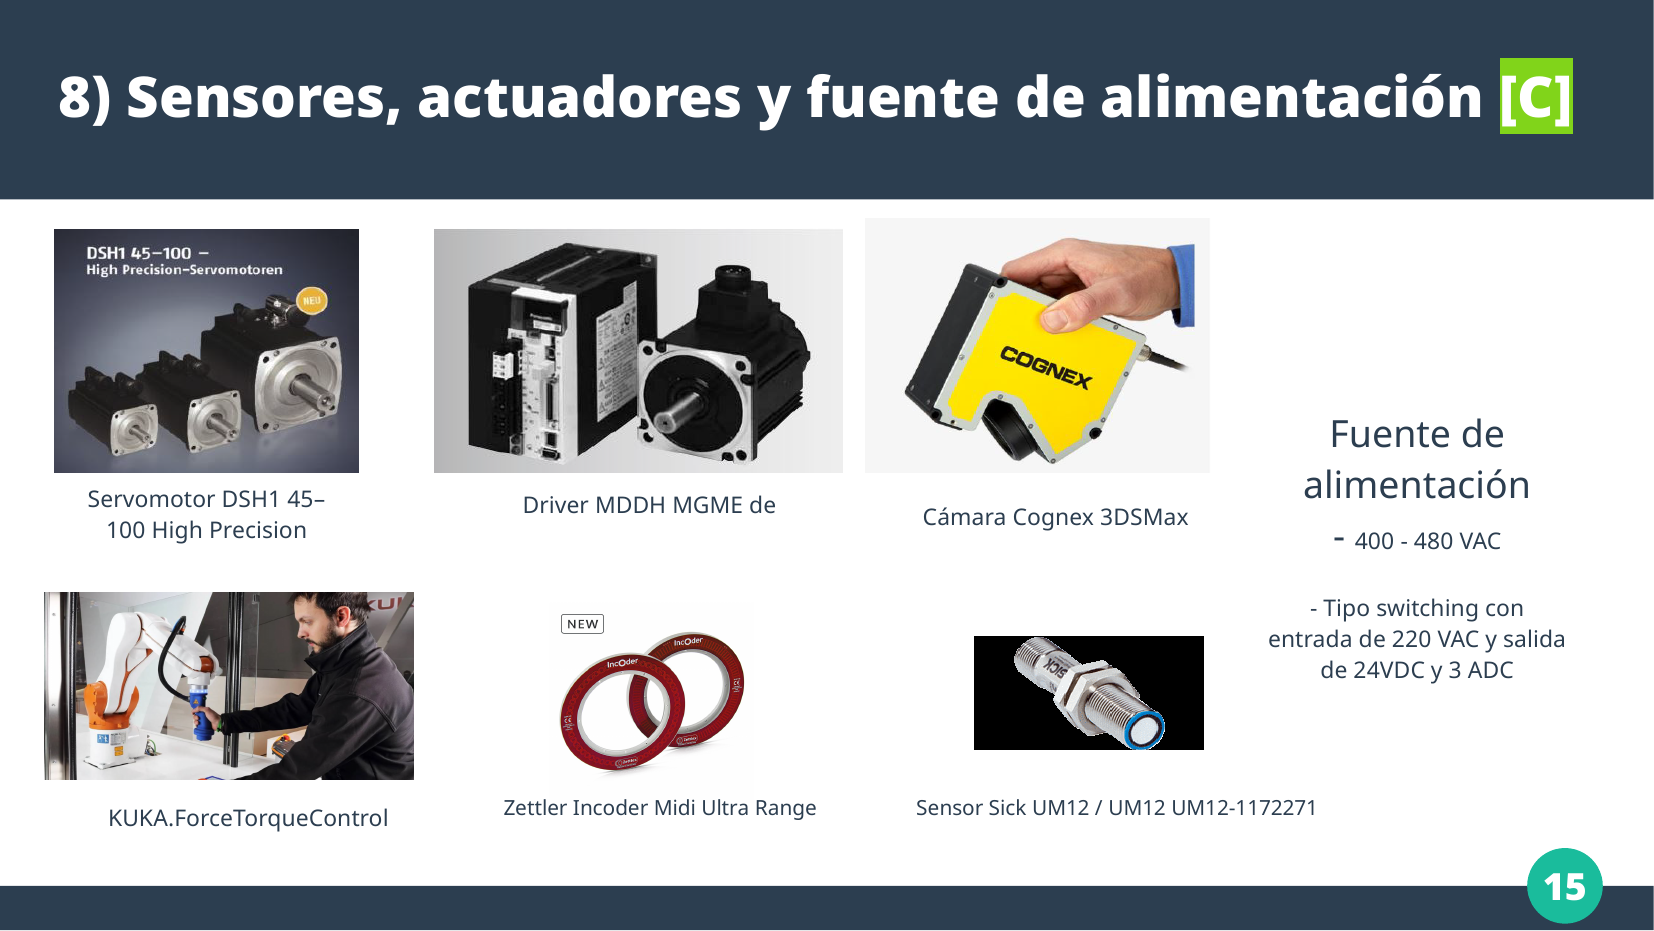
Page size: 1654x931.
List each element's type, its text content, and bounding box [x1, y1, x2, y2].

picture [44, 592, 414, 780]
title 8) Sensores, actuadores y fuente de alimentación [C] [59, 37, 1595, 155]
text_box Zettler Incoder Midi Ultra Range [478, 787, 842, 827]
text_box Cámara Cognex 3DSMax [871, 496, 1240, 538]
text_box Fuente de alimentación - 400 - 480 VAC - Tipo switching con entrada de 220 VAC y salida de 24VDC y 3 ADC [1240, 387, 1595, 705]
text_box Sensor Sick UM12 / UM12 UM12-1172271 [885, 787, 1349, 827]
picture [434, 228, 843, 473]
text_box Servomotor DSH1 45–100 High Precision [59, 479, 355, 548]
picture [54, 229, 359, 473]
text_box Driver MDDH MGME de [442, 484, 857, 526]
text_box KUKA.ForceTorqueControl [88, 797, 409, 839]
picture [974, 636, 1204, 751]
picture [865, 218, 1211, 473]
picture [549, 602, 754, 787]
